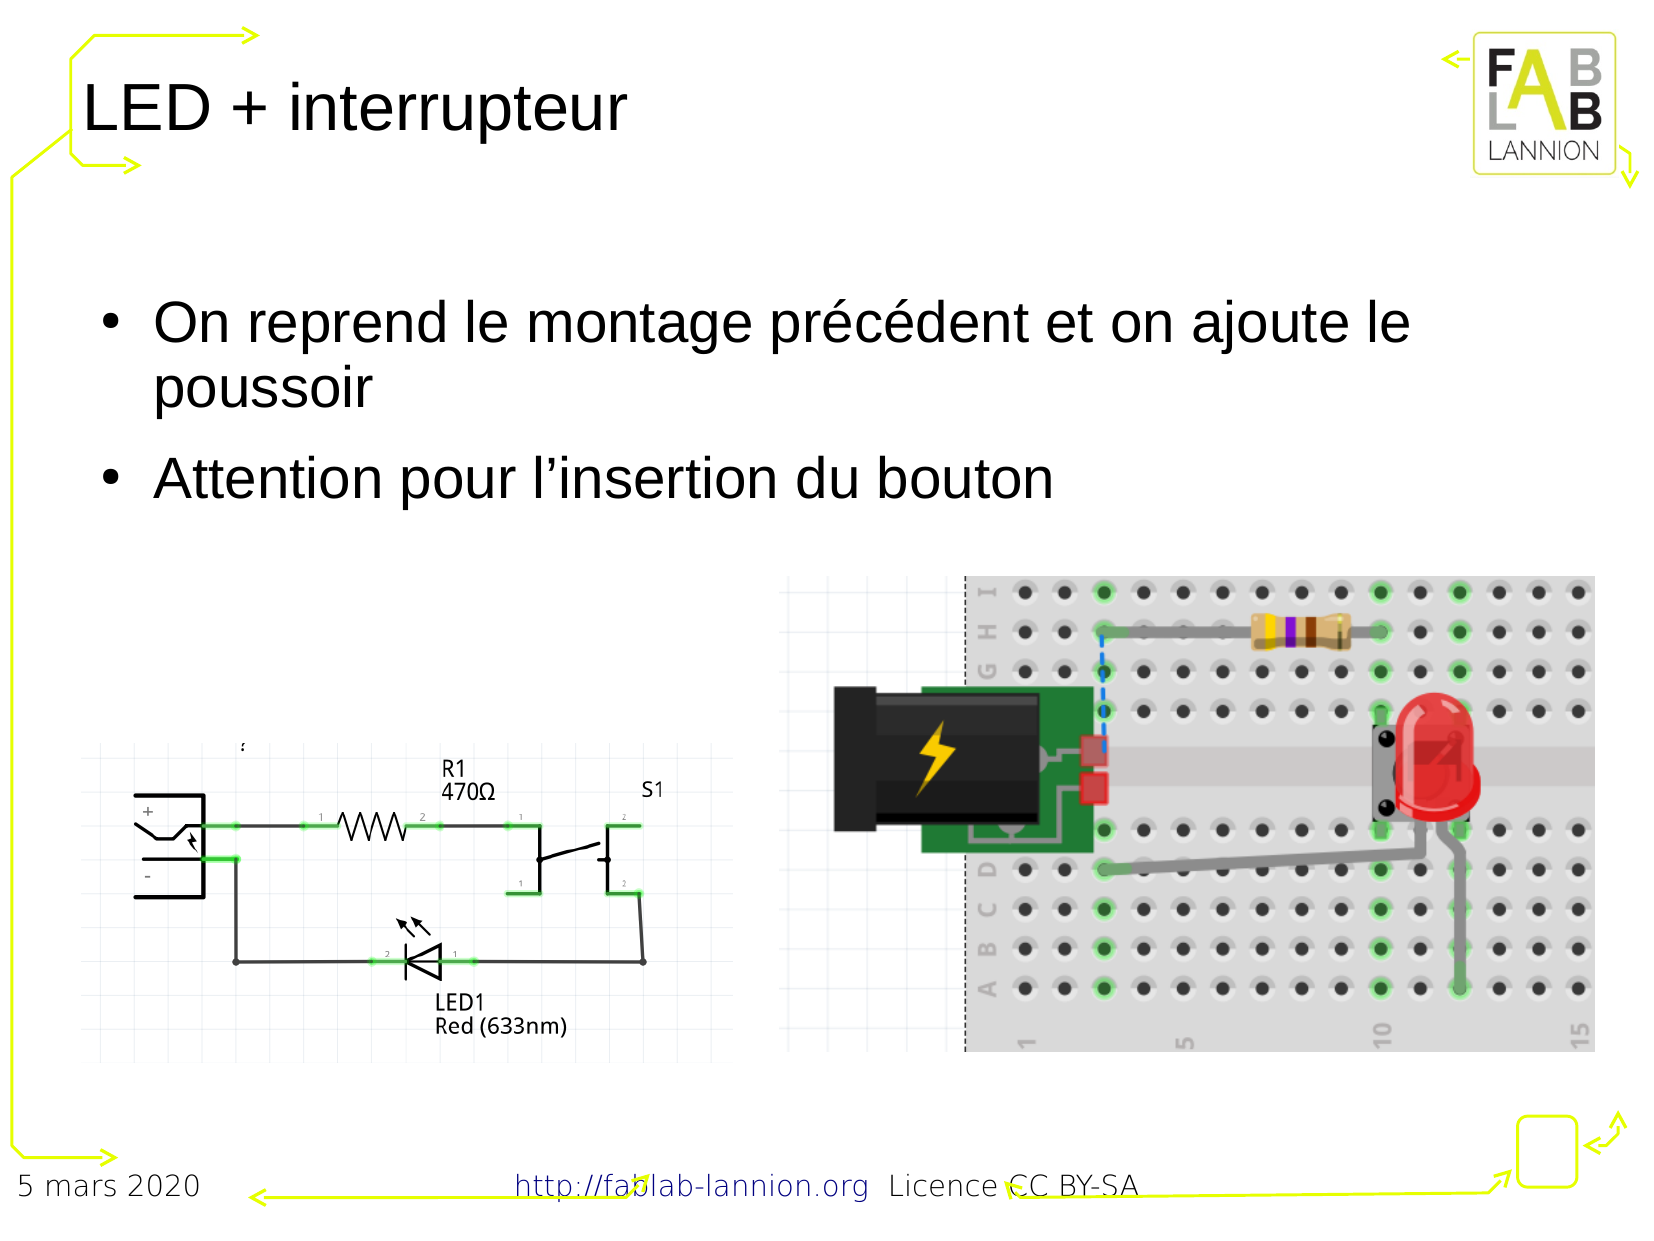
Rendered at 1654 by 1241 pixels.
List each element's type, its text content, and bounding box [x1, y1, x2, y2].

list On reprend le montage précédent et on ajoute le poussoir Attention pour l’insertion du bouton [82, 290, 1571, 1010]
picture [81, 743, 733, 1063]
picture [1470, 29, 1619, 178]
title LED + interrupteur [82, 49, 1441, 166]
picture [779, 576, 1595, 1052]
